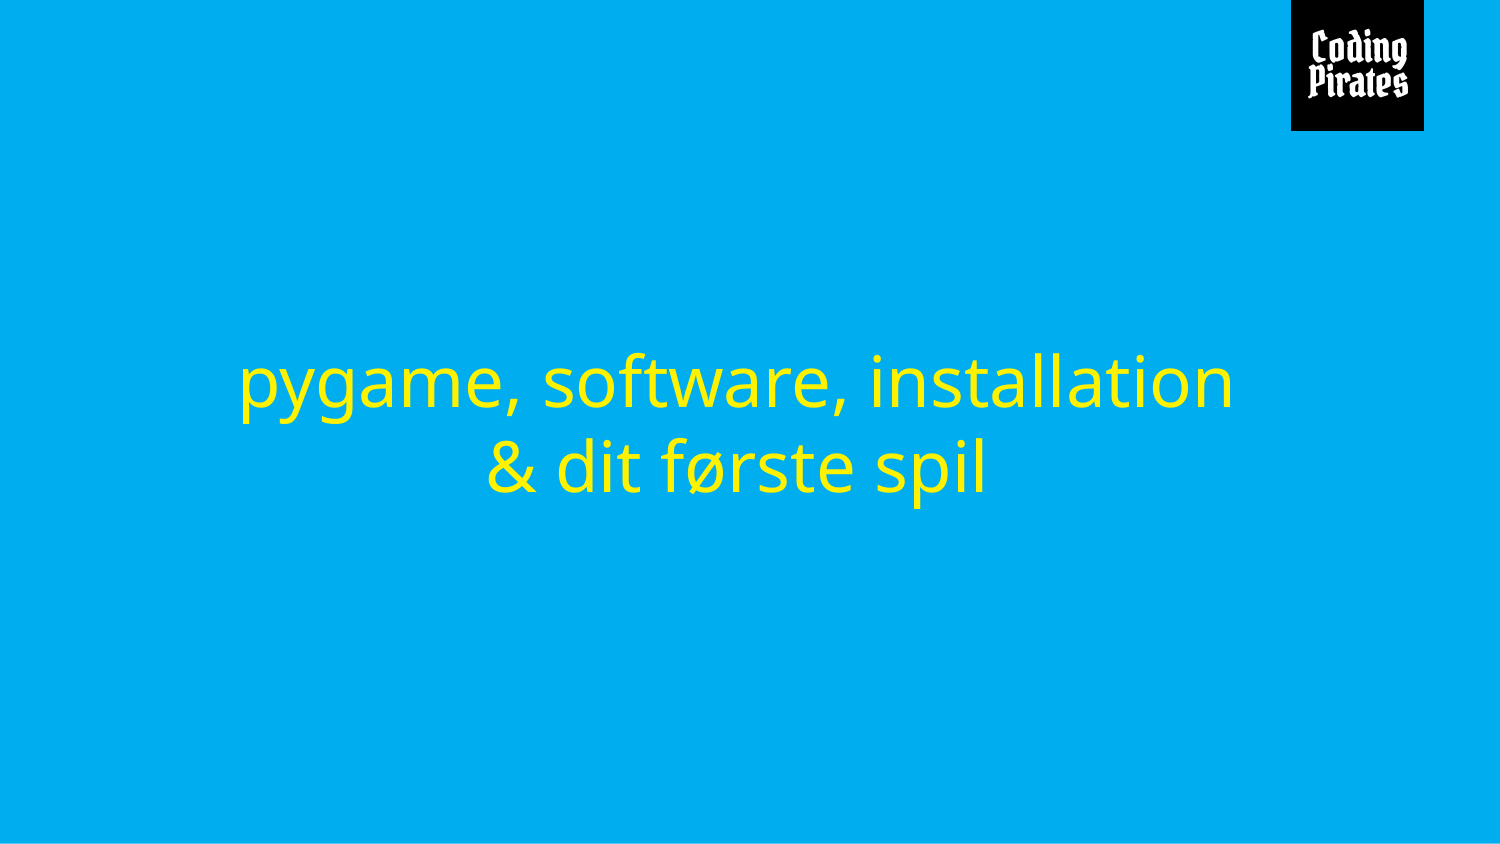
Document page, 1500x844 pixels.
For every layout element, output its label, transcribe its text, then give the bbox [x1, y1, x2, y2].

picture [1292, 0, 1423, 130]
title pygame, software, installation & dit første spil [7, 275, 1467, 568]
